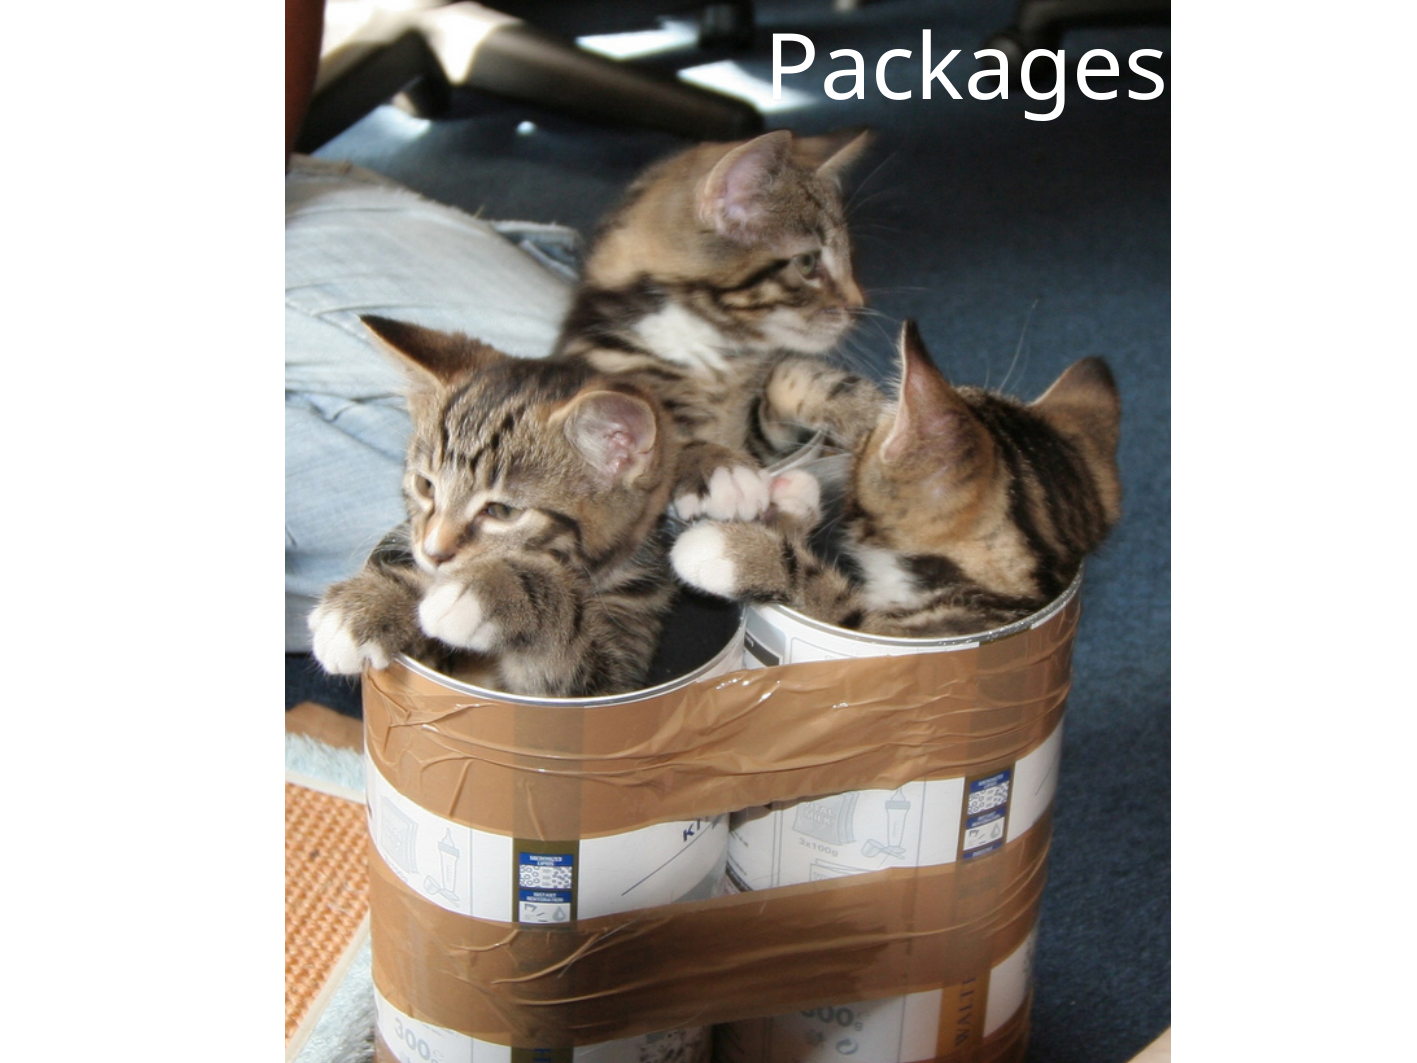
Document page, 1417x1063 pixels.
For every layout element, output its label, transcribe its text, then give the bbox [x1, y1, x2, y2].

text_box Packages [694, 10, 1240, 118]
picture [285, 0, 1171, 1063]
